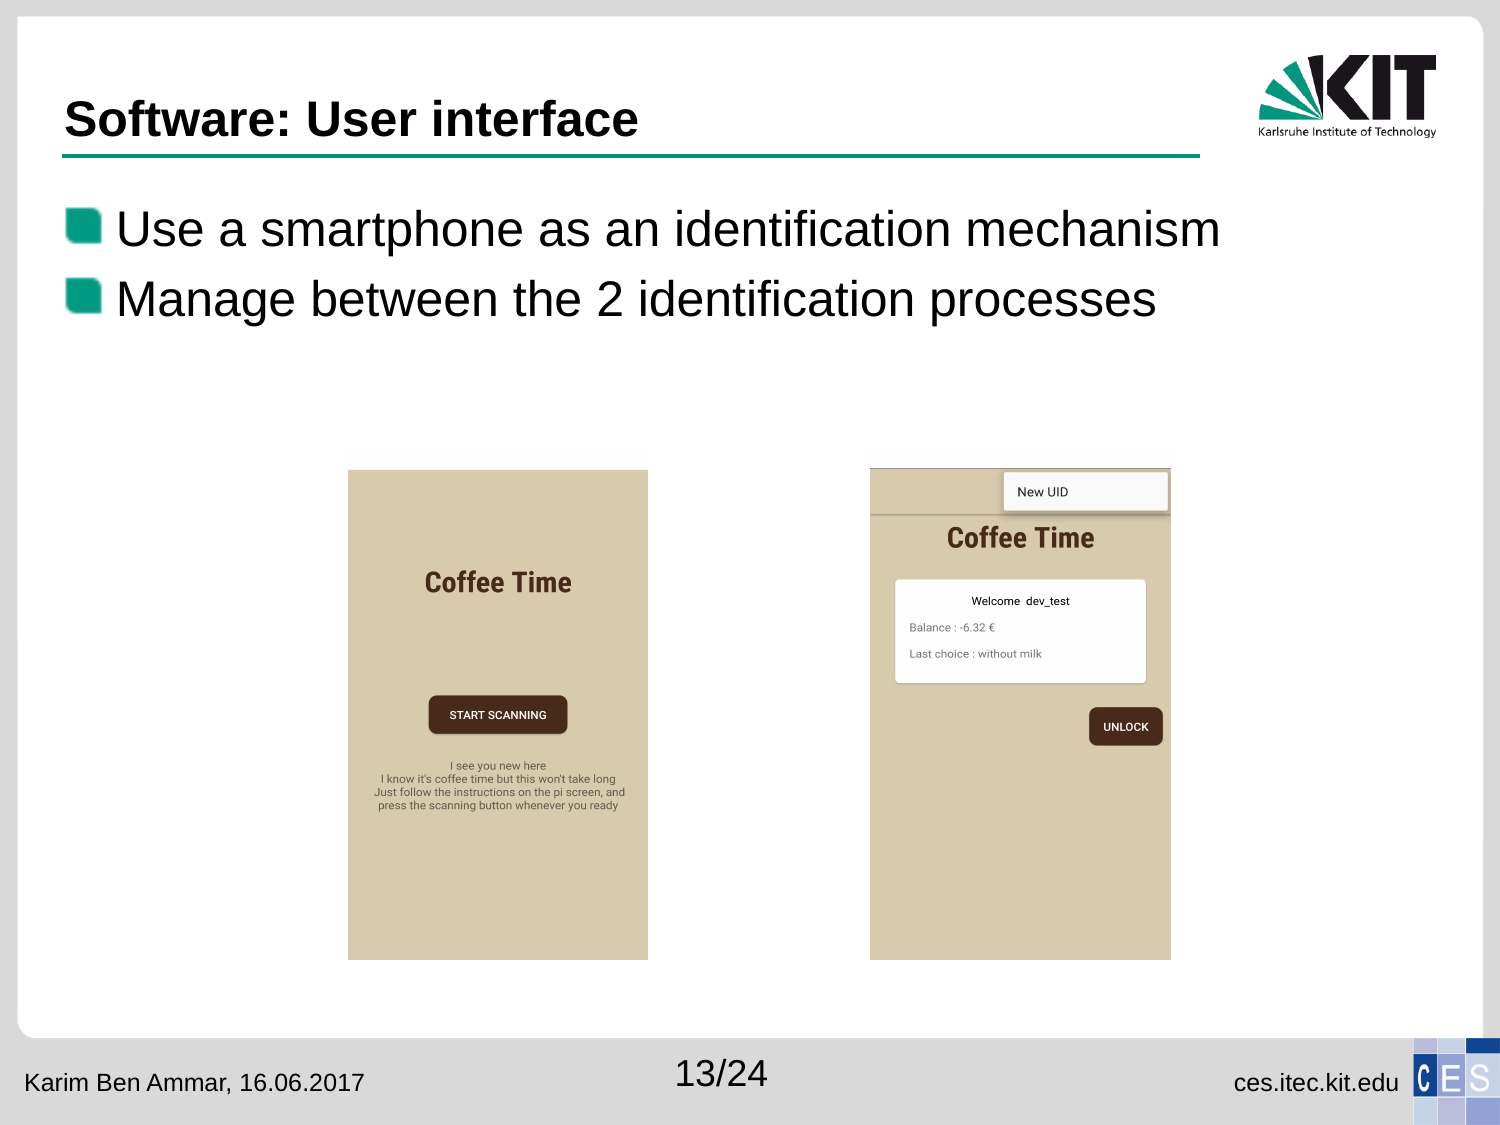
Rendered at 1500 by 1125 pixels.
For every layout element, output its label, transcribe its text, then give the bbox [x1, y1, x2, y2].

picture [0, 0, 1500, 1125]
title Software: User interface [64, 54, 1198, 147]
list Use a smartphone as an identification mechanism Manage between the 2 identification processes [64, 196, 1426, 1000]
text_box 13/24 [659, 1045, 783, 1117]
